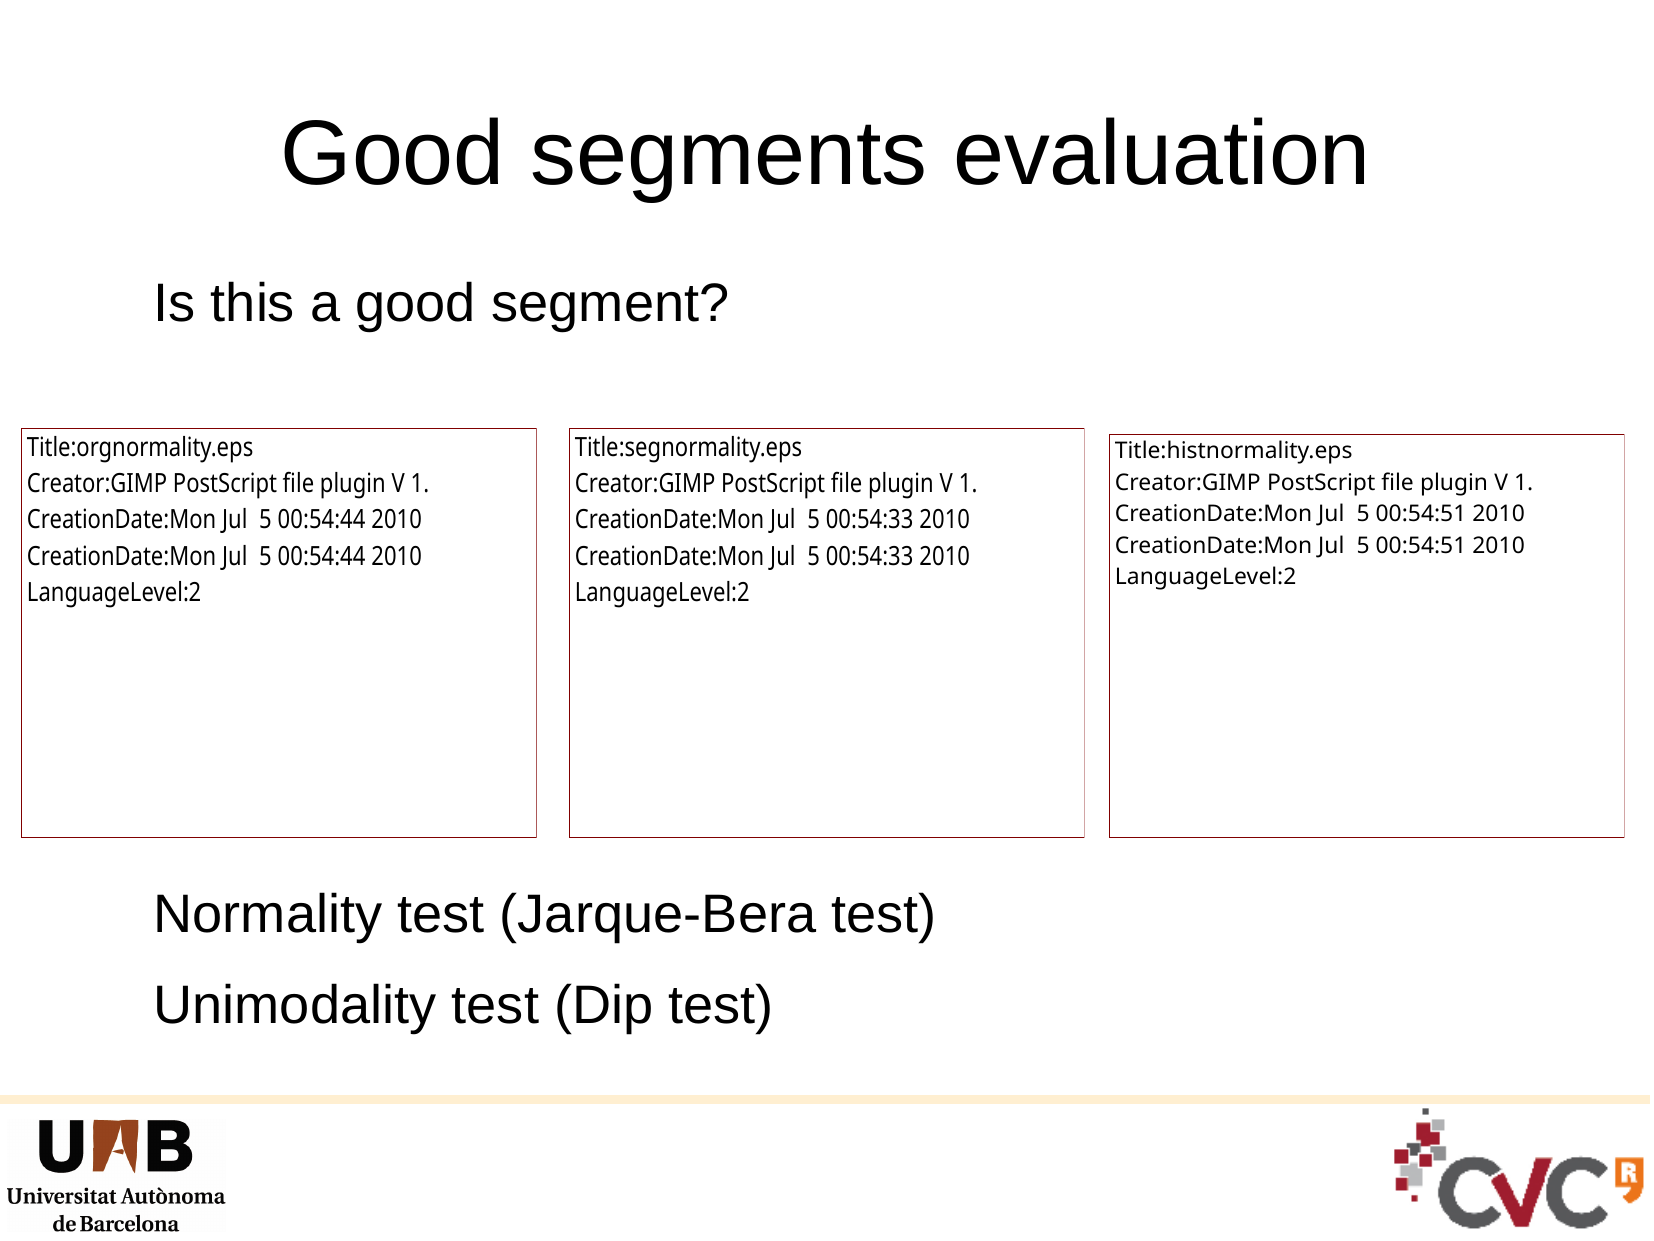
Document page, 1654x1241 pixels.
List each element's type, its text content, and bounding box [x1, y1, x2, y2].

picture [7, 1119, 226, 1232]
picture [567, 426, 1085, 838]
picture [1393, 1107, 1650, 1235]
title Good segments evaluation [82, 56, 1571, 250]
picture [1107, 432, 1625, 838]
list Is this a good segment? Normality test (Jarque-Bera test) Unimodality test (Dip test) [82, 272, 1571, 1091]
picture [19, 426, 537, 838]
